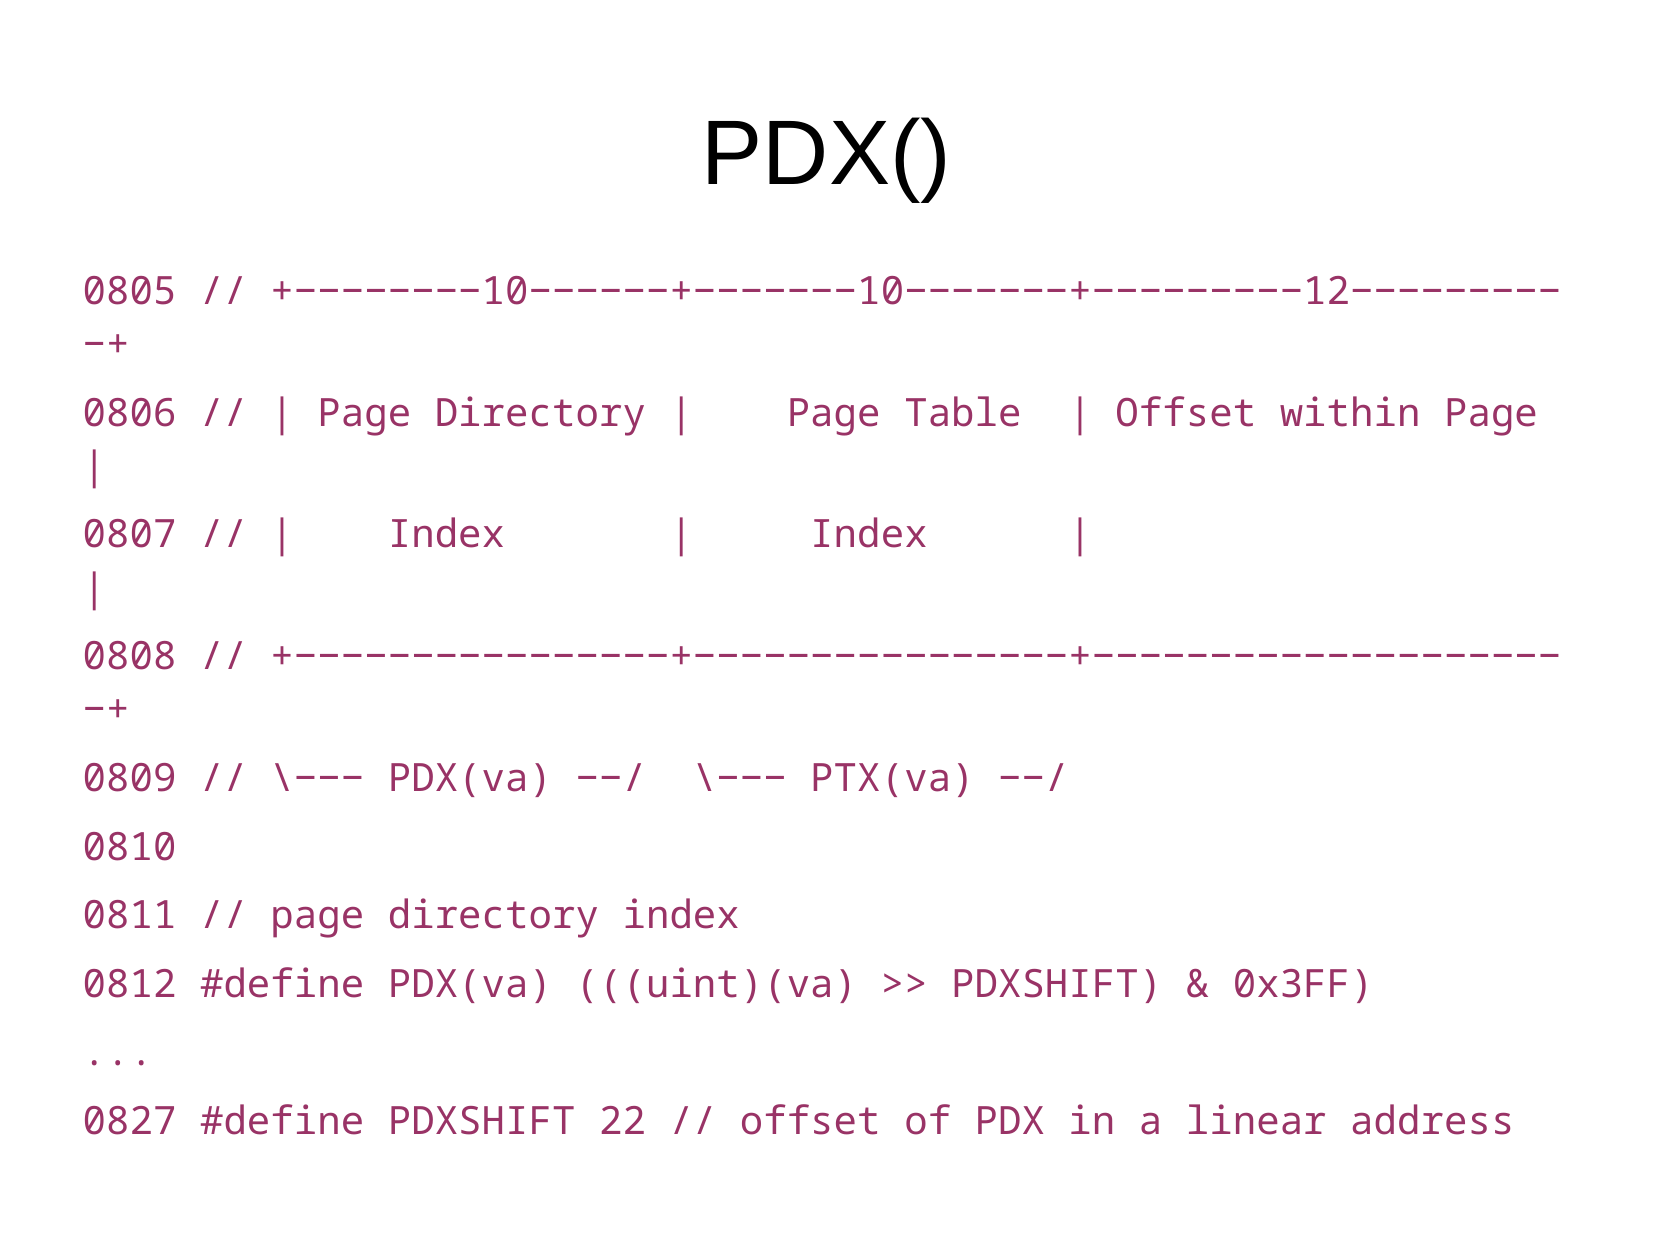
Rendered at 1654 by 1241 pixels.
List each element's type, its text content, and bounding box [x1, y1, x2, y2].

list 0805 // +−−−−−−−−10−−−−−−+−−−−−−−10−−−−−−−+−−−−−−−−−12−−−−−−−−−−+ 0806 // | Page Directory | Page Table | Offset within Page | 0807 // | Index | Index | | 0808 // +−−−−−−−−−−−−−−−−+−−−−−−−−−−−−−−−−+−−−−−−−−−−−−−−−−−−−−−+ 0809 // \−−− PDX(va) −−/ \−−− PTX(va) −−/ 0810 0811 // page directory index 0812 #define PDX(va) (((uint)(va) >> PDXSHIFT) & 0x3FF) ... 0827 #define PDXSHIFT 22 // offset of PDX in a linear address [82, 262, 1571, 1163]
title PDX() [82, 49, 1571, 257]
